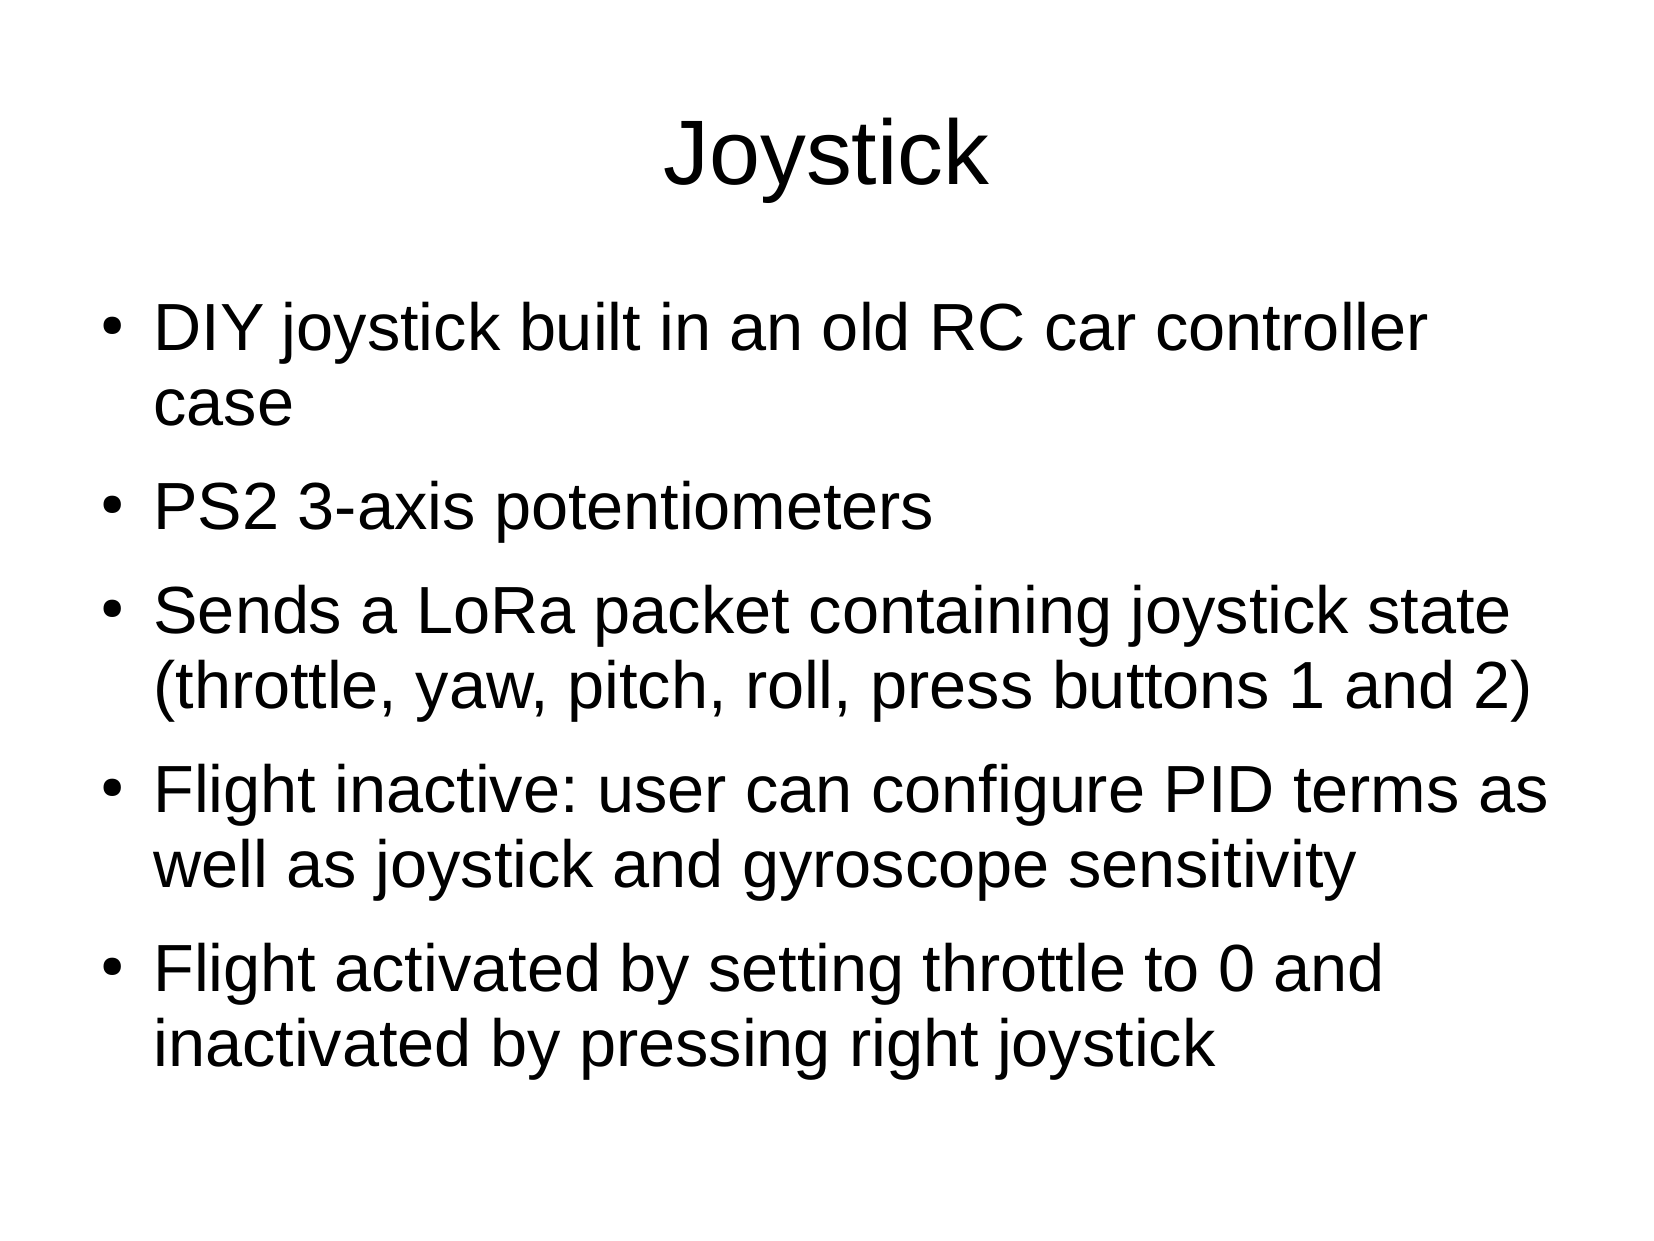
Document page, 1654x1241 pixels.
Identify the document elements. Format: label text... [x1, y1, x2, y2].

list DIY joystick built in an old RC car controller case PS2 3-axis potentiometers Sends a LoRa packet containing joystick state (throttle, yaw, pitch, roll, press buttons 1 and 2) Flight inactive: user can configure PID terms as well as joystick and gyroscope sensitivity Flight activated by setting throttle to 0 and inactivated by pressing right joystick [82, 290, 1571, 1241]
title Joystick [82, 49, 1571, 257]
